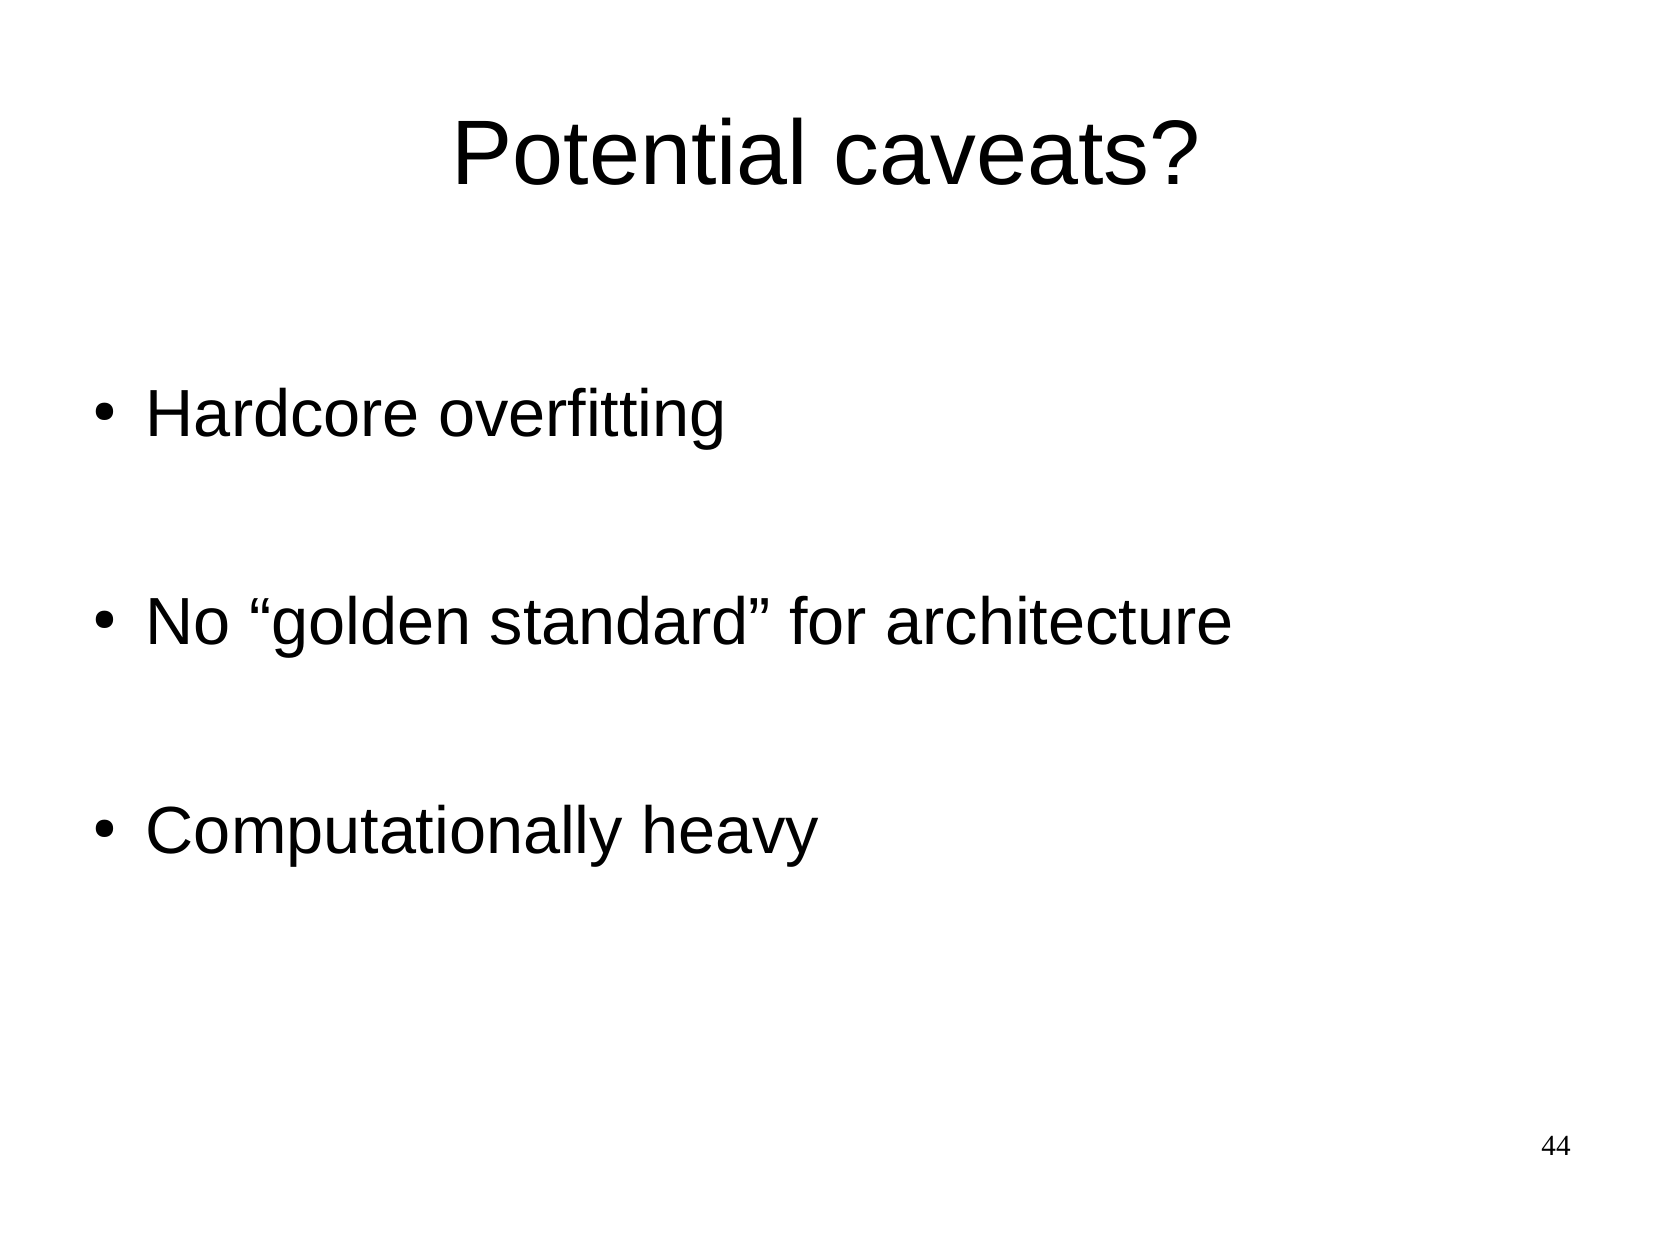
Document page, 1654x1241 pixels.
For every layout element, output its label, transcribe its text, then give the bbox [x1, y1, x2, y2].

title Potential caveats? [82, 49, 1571, 257]
list Hardcore overfitting No “golden standard” for architecture Computationally heavy [75, 375, 1564, 1096]
